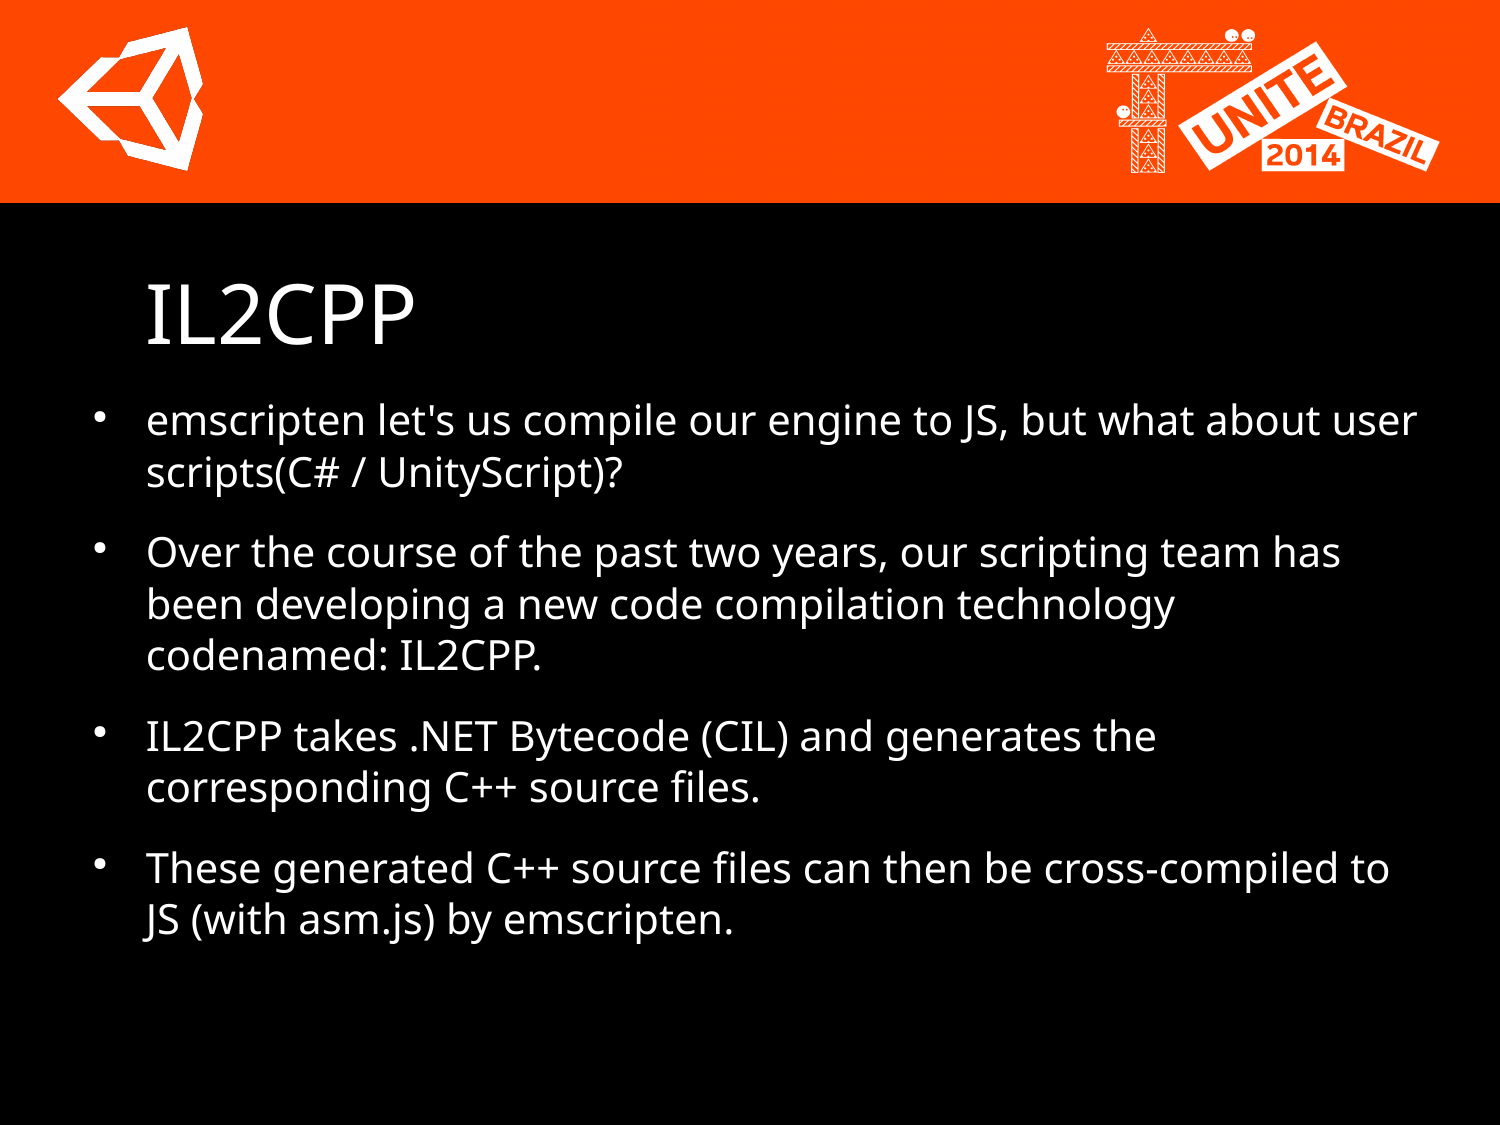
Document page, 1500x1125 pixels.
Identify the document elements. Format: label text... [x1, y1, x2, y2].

picture [56, 26, 203, 171]
list IL2CPP emscripten let's us compile our engine to JS, but what about user scripts(C# / UnityScript)? Over the course of the past two years, our scripting team has been developing a new code compilation technology codenamed: IL2CPP. IL2CPP takes .NET Bytecode (CIL) and generates the corresponding C++ source files. These generated C++ source files can then be cross-compiled to JS (with asm.js) by emscripten. [75, 263, 1425, 1006]
